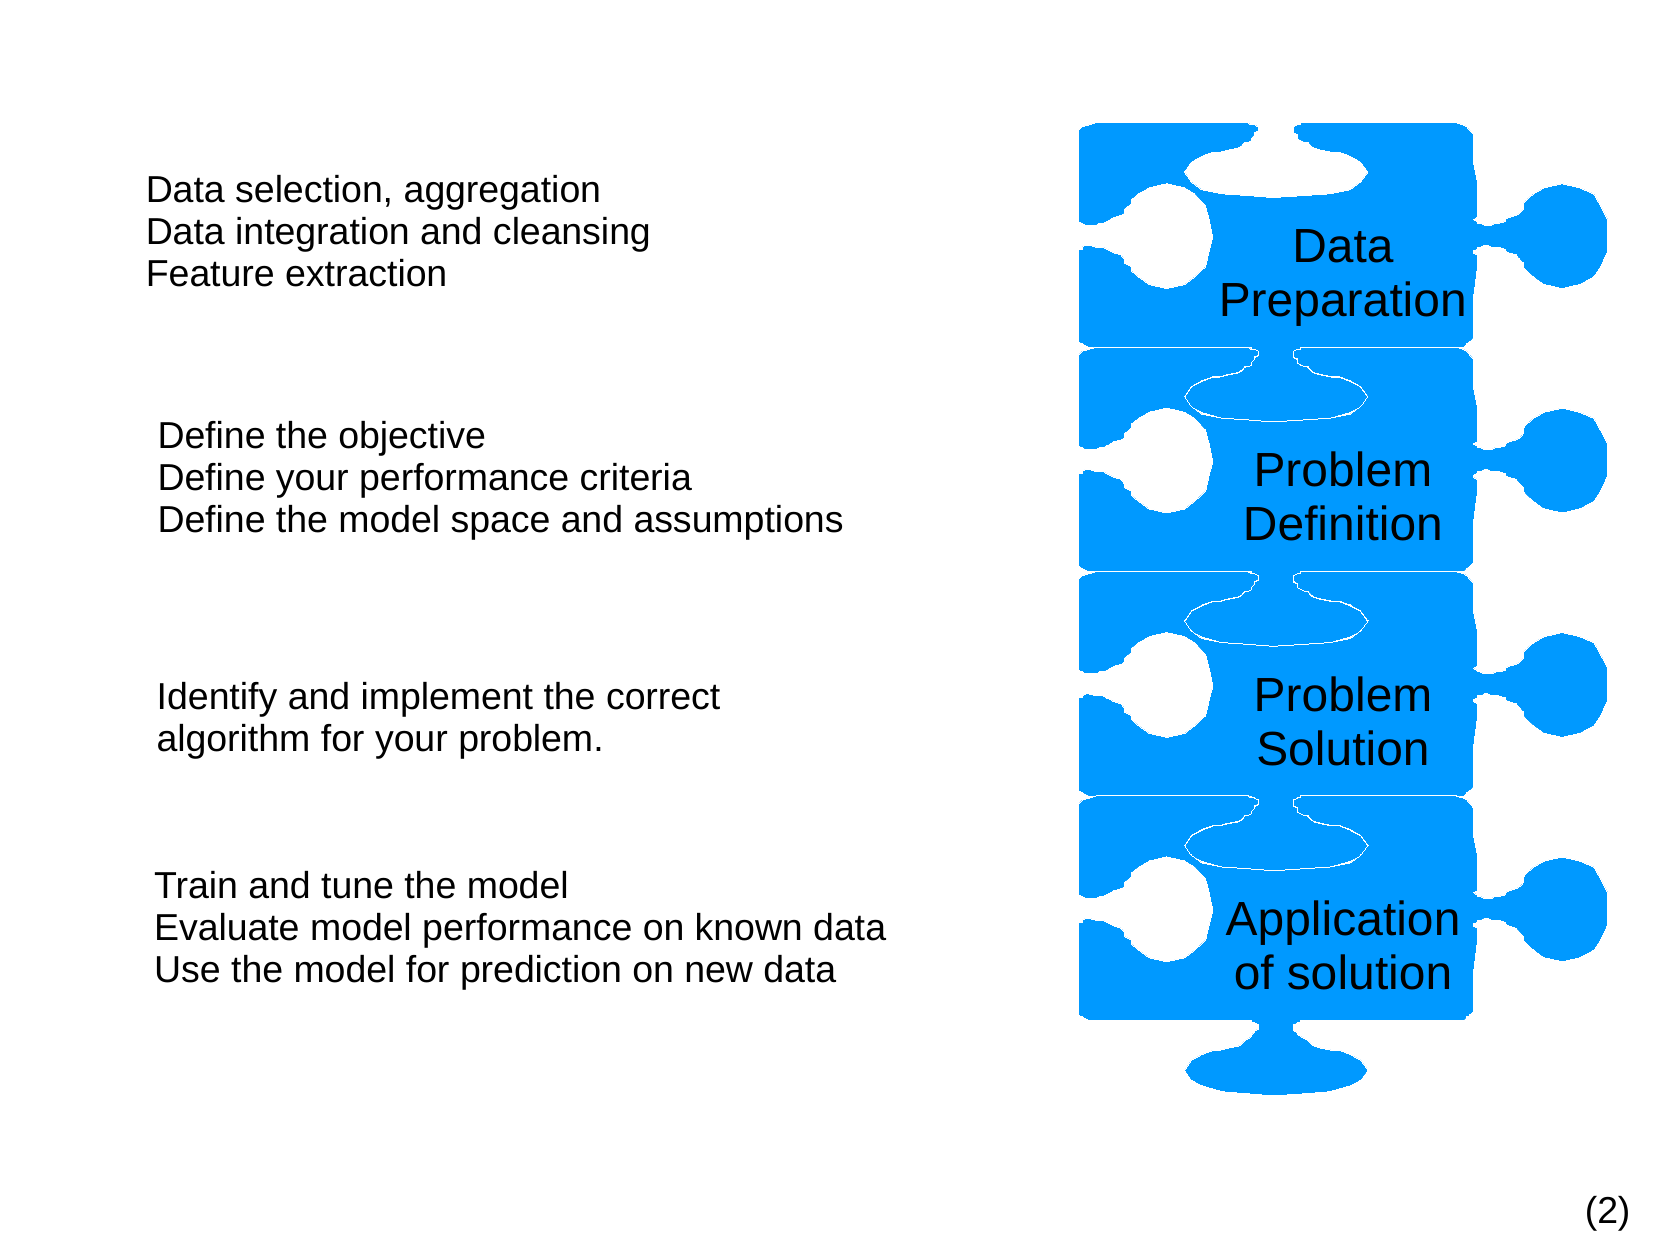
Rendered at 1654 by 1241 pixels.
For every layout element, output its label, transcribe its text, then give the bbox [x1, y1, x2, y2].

text_box Identify and implement the correct algorithm for your problem. [141, 667, 736, 767]
text_box Application of solution [1078, 795, 1608, 1096]
text_box Data Preparation [1078, 122, 1608, 421]
text_box Data selection, aggregation Data integration and cleansing Feature extraction [131, 161, 666, 303]
text_box Train and tune the model Evaluate model performance on known data Use the model for prediction on new data [139, 856, 901, 998]
text_box Problem Solution [1078, 571, 1608, 870]
text_box (2) [1570, 1181, 1646, 1239]
text_box Define the objective Define your performance criteria Define the model space and assumptions [142, 407, 859, 549]
text_box Problem Definition [1078, 347, 1608, 646]
